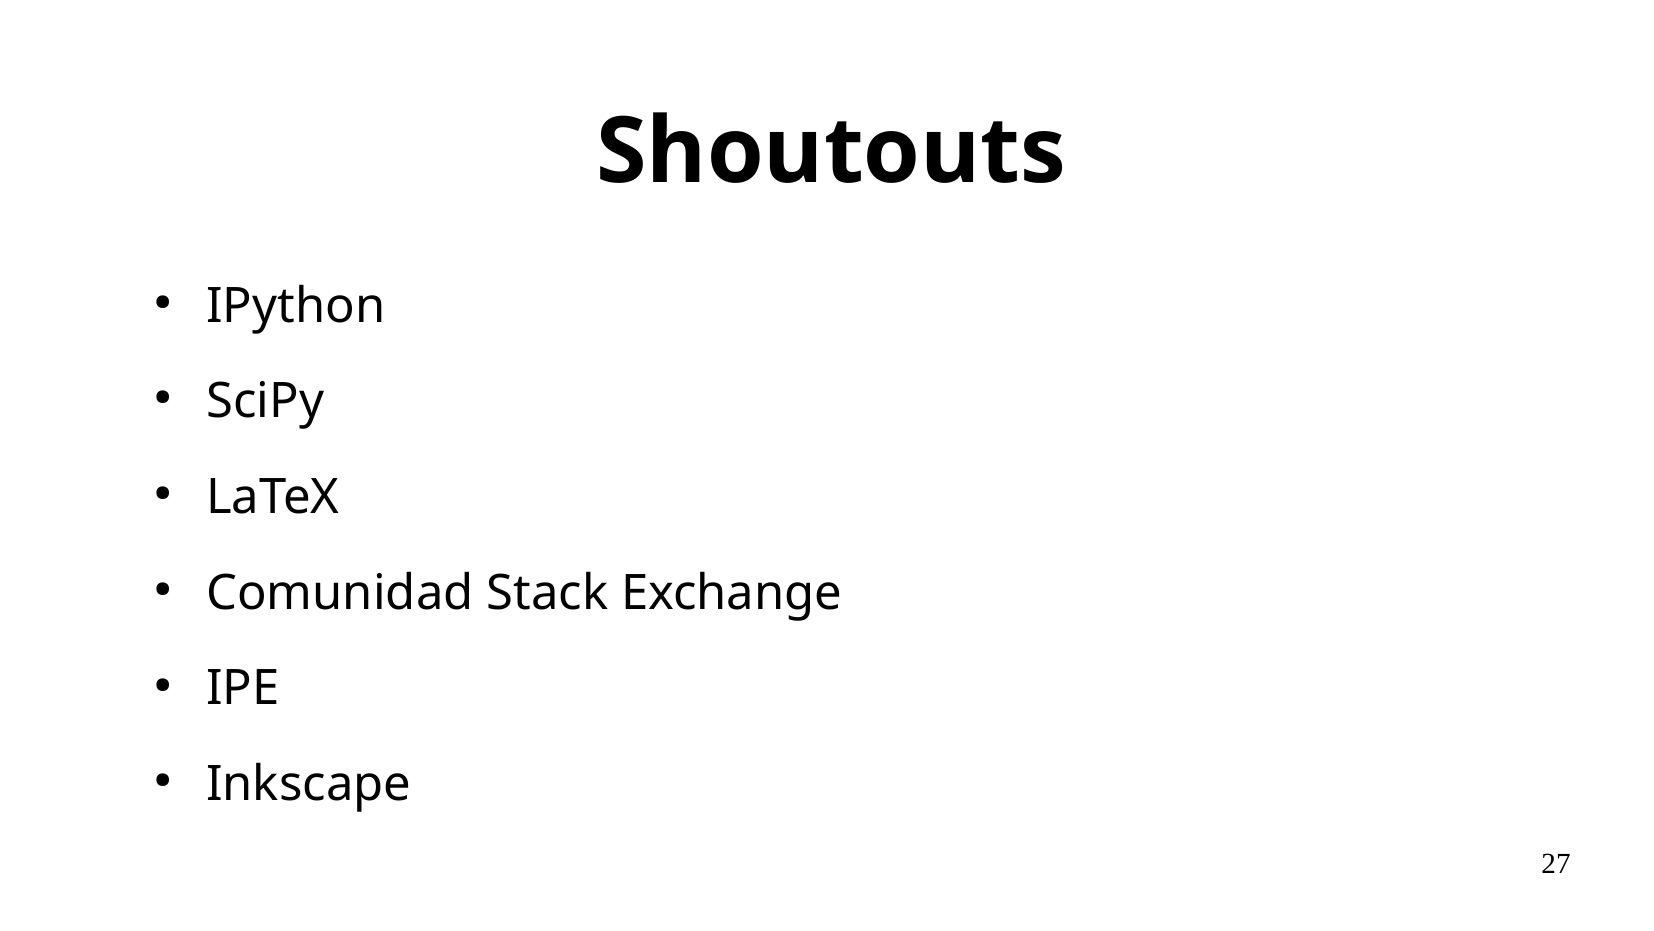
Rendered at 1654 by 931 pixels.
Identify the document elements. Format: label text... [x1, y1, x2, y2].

title Shoutouts [87, 68, 1576, 225]
list IPython SciPy LaTeX Comunidad Stack Exchange IPE Inkscape [136, 269, 1626, 817]
